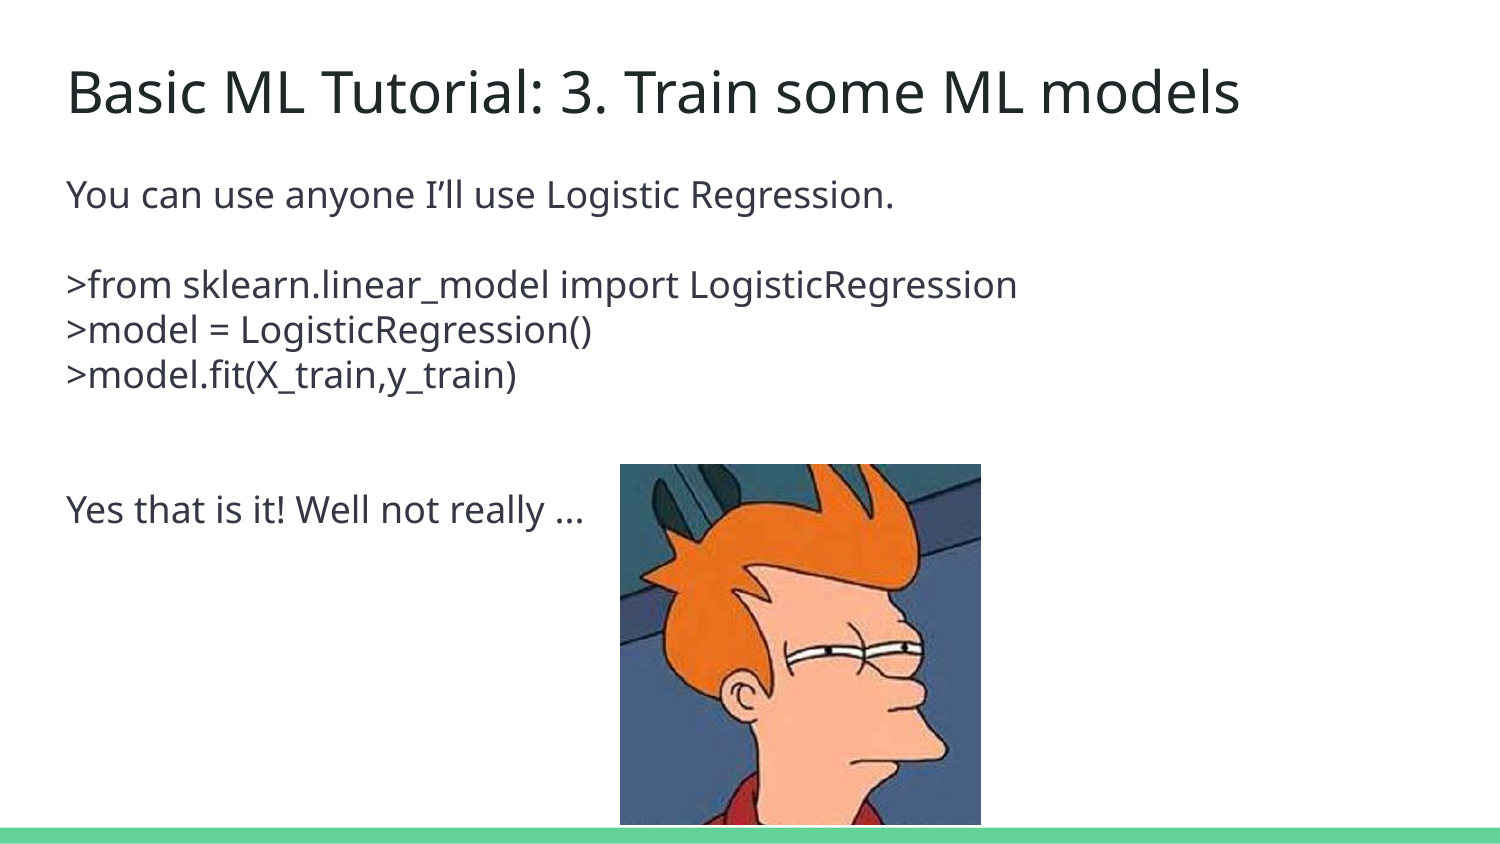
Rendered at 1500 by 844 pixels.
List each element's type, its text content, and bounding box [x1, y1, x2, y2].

title Basic ML Tutorial: 3. Train some ML models [51, 39, 1449, 134]
picture [620, 464, 981, 825]
list You can use anyone I’ll use Logistic Regression. >from sklearn.linear_model import LogisticRegression >model = LogisticRegression() >model.fit(X_train,y_train) Yes that is it! Well not really ... [51, 155, 1500, 443]
